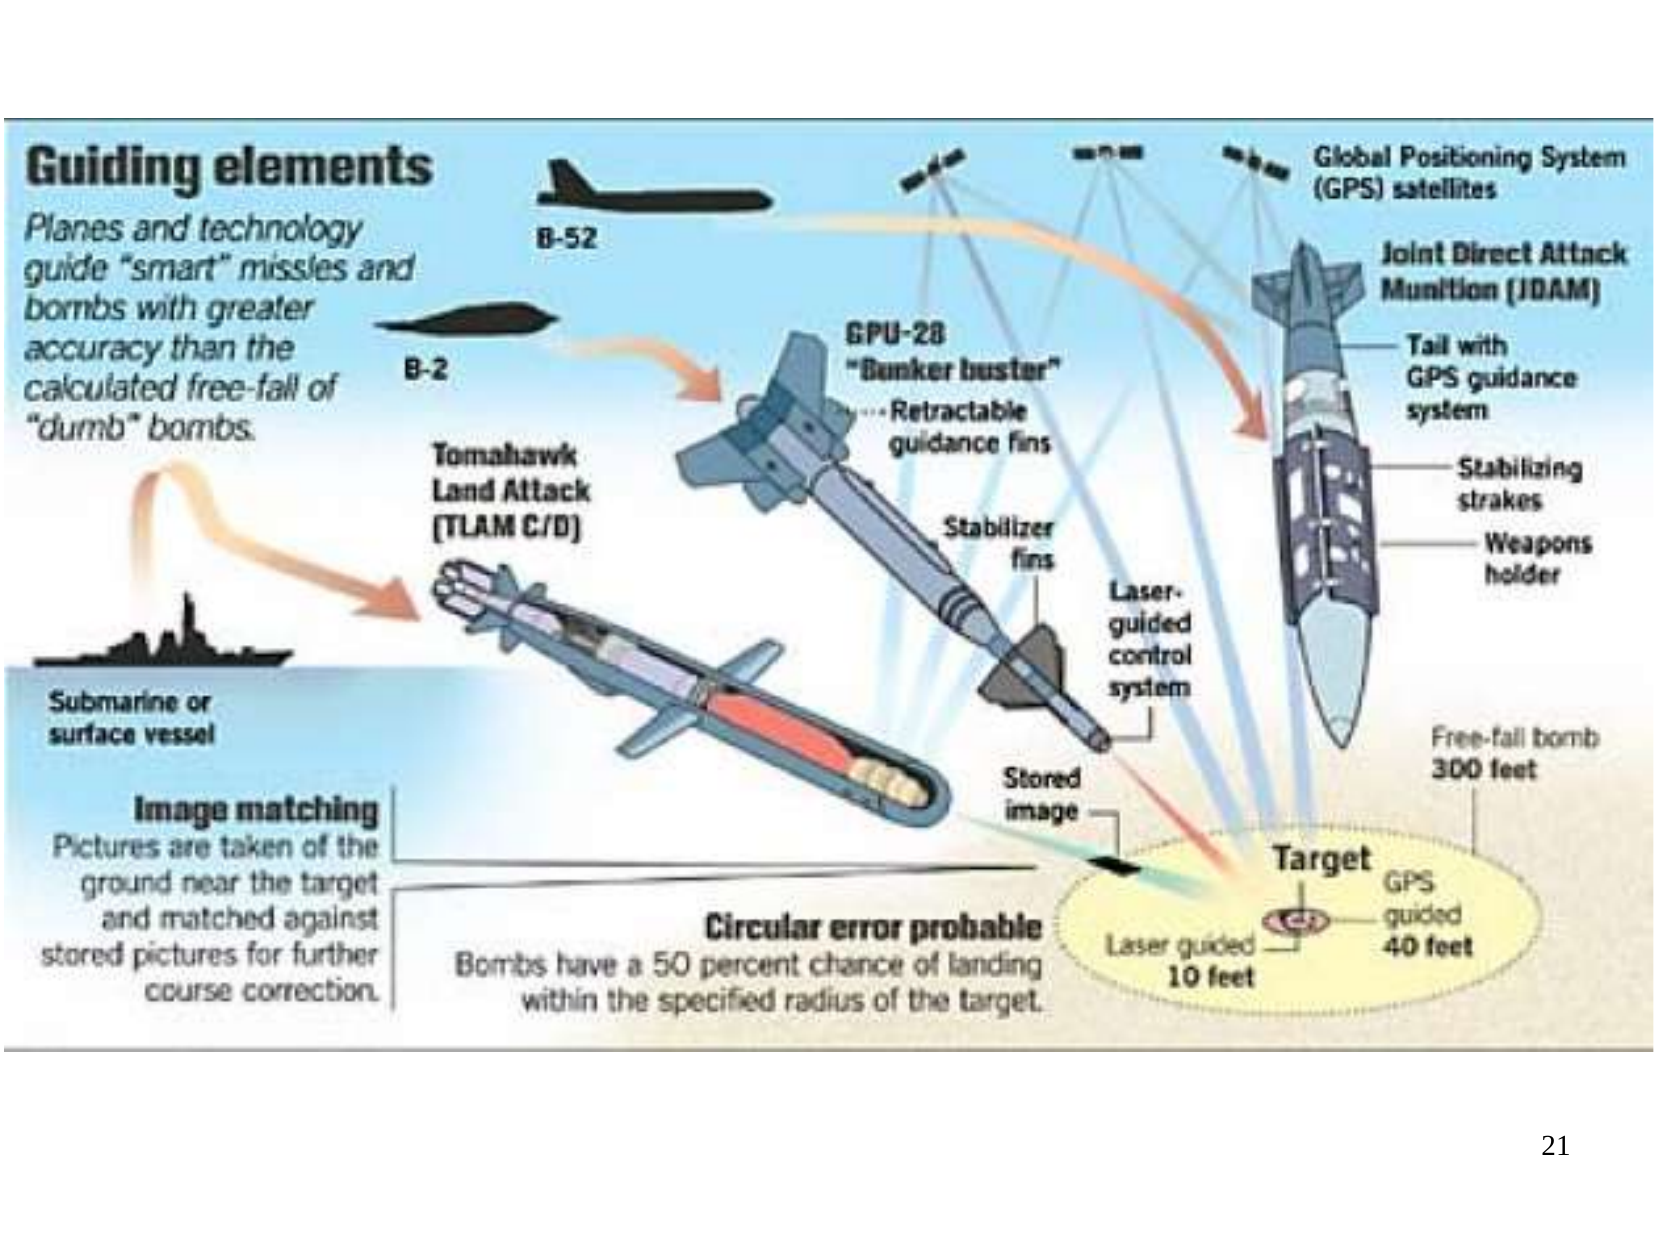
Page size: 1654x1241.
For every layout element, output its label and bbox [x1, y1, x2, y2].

picture [4, 118, 1654, 1052]
